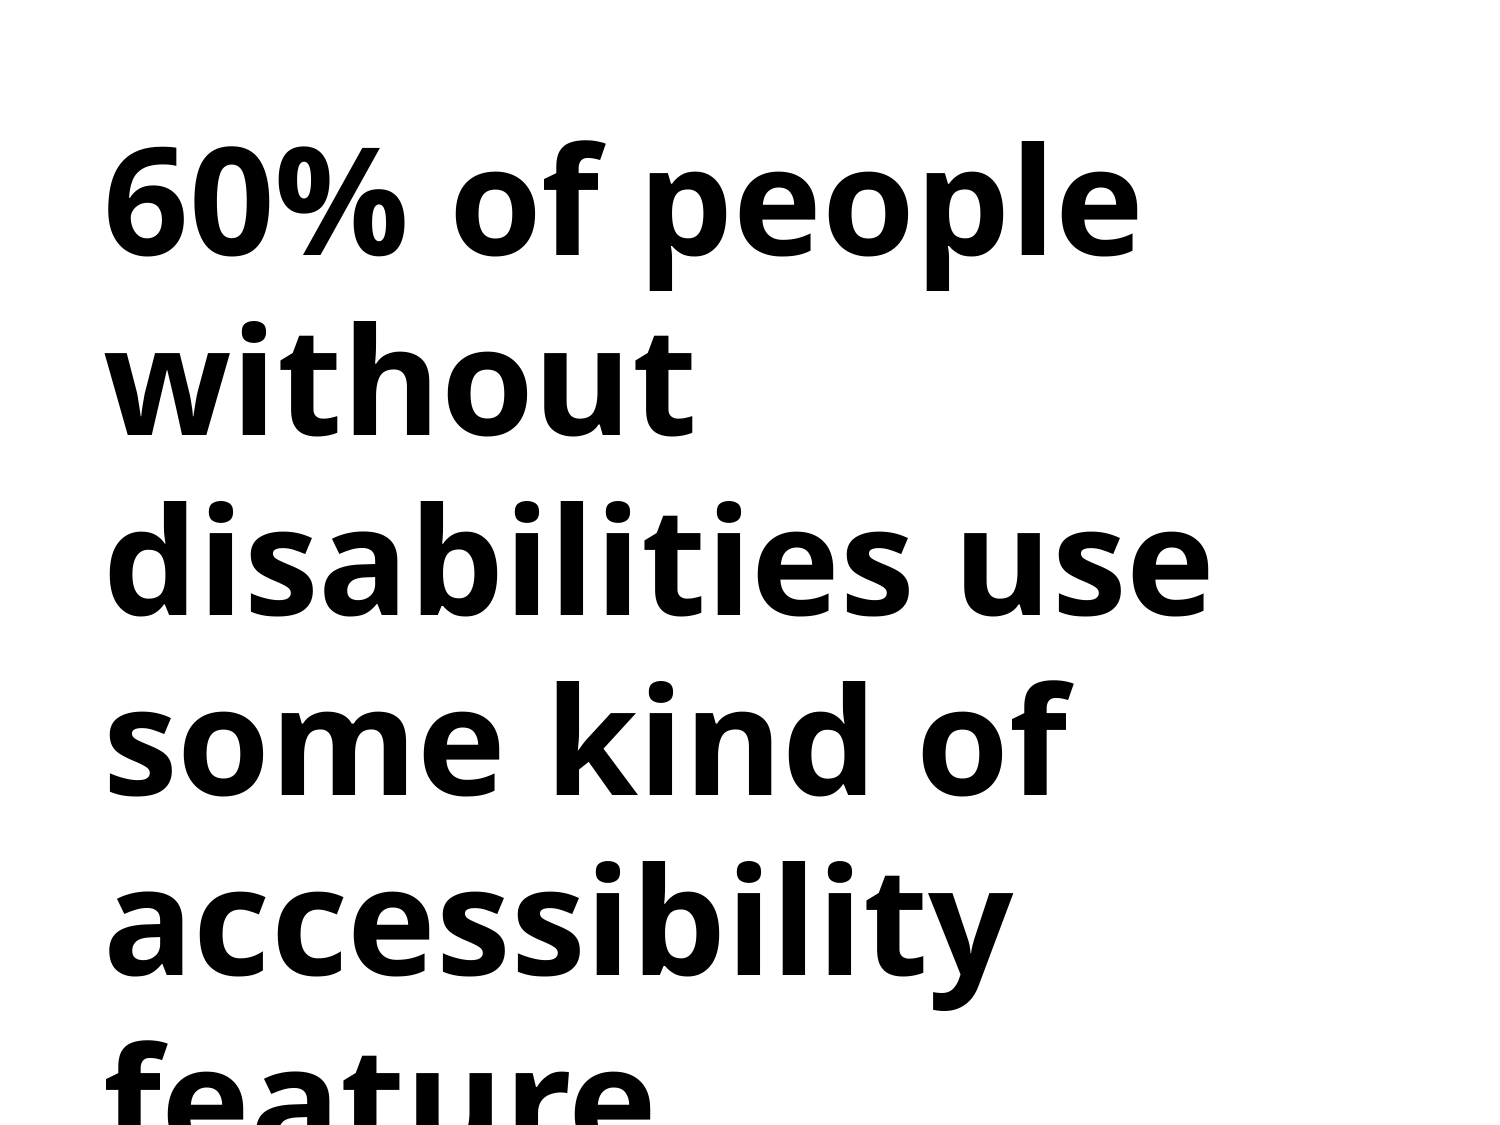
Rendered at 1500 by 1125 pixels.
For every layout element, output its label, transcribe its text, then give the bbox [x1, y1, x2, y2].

text_box 60% of people without disabilities use some kind of accessibility feature [88, 90, 1500, 1125]
